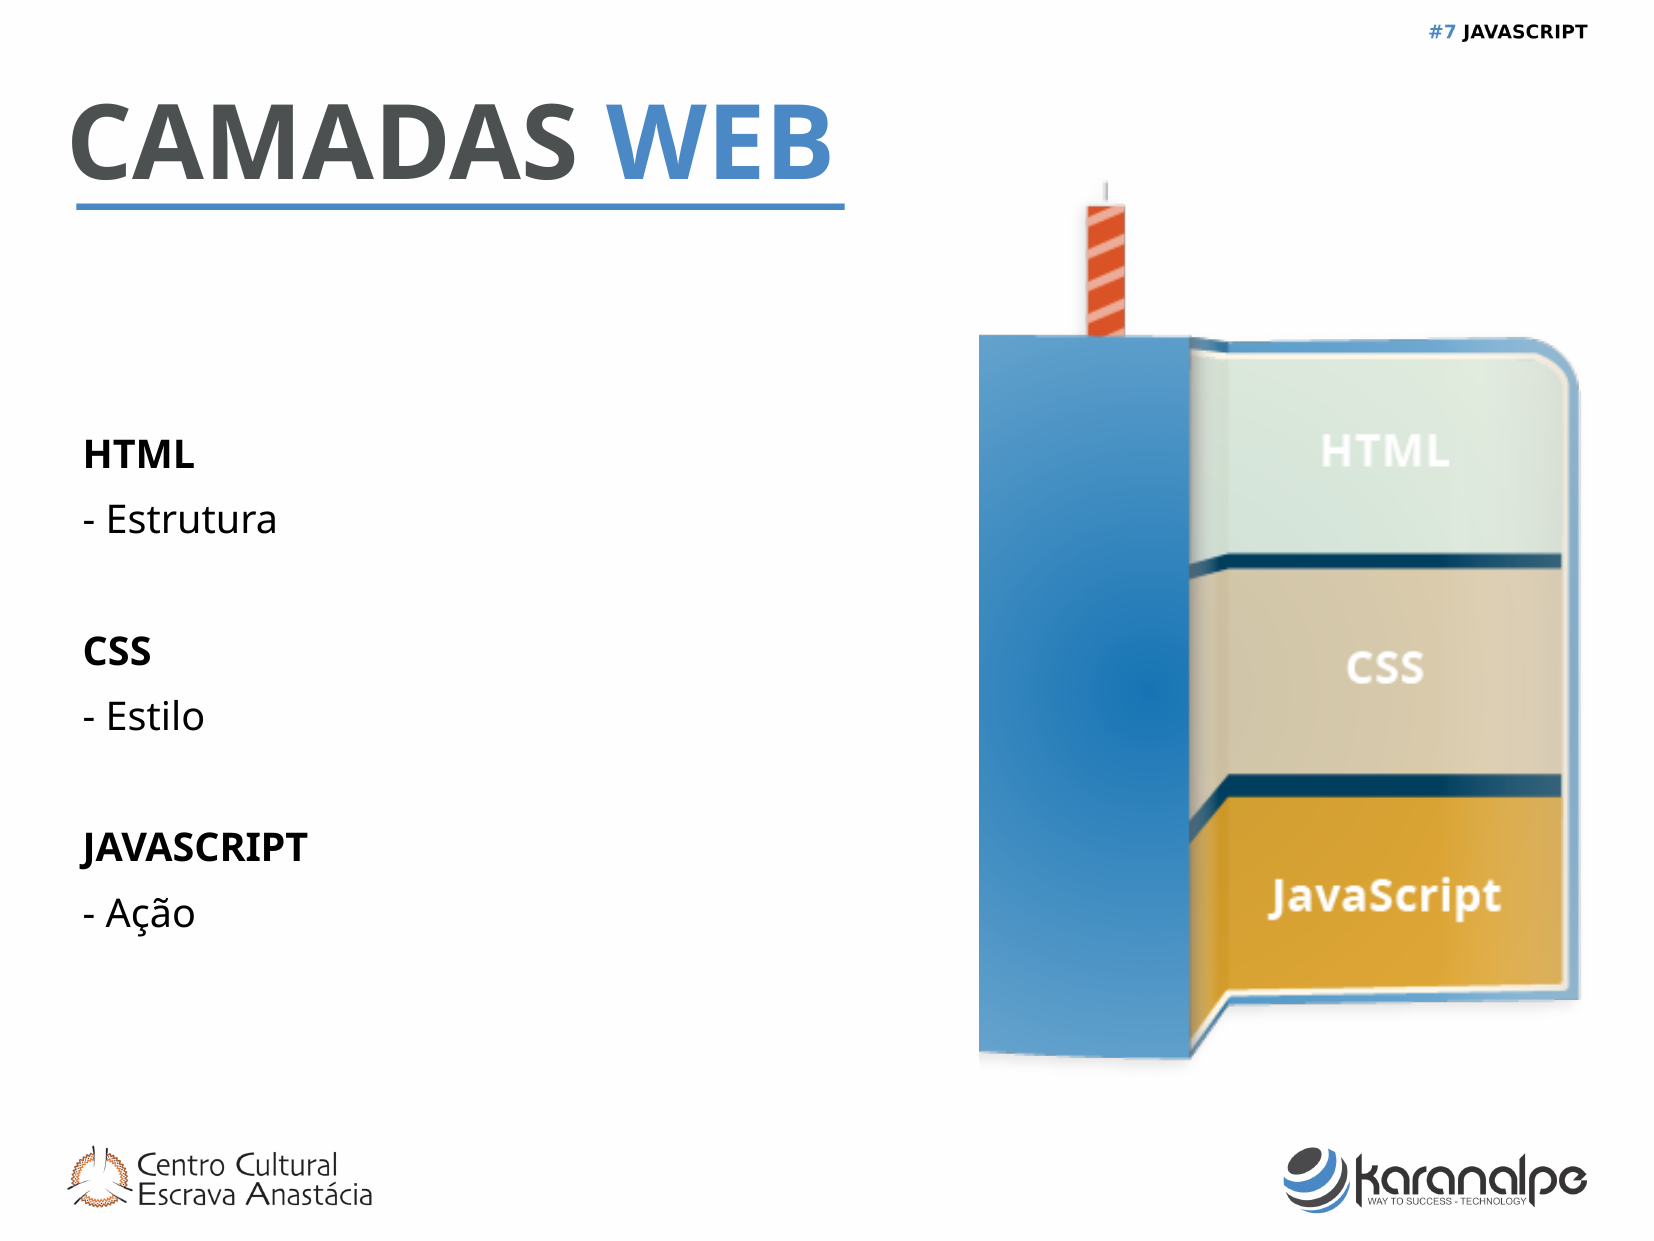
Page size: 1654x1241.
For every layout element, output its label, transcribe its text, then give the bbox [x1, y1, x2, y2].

list HTML - Estrutura CSS - Estilo JAVASCRIPT - Ação [82, 426, 839, 1004]
title CAMADAS WEB [66, 35, 1555, 243]
picture [0, 0, 1654, 1241]
